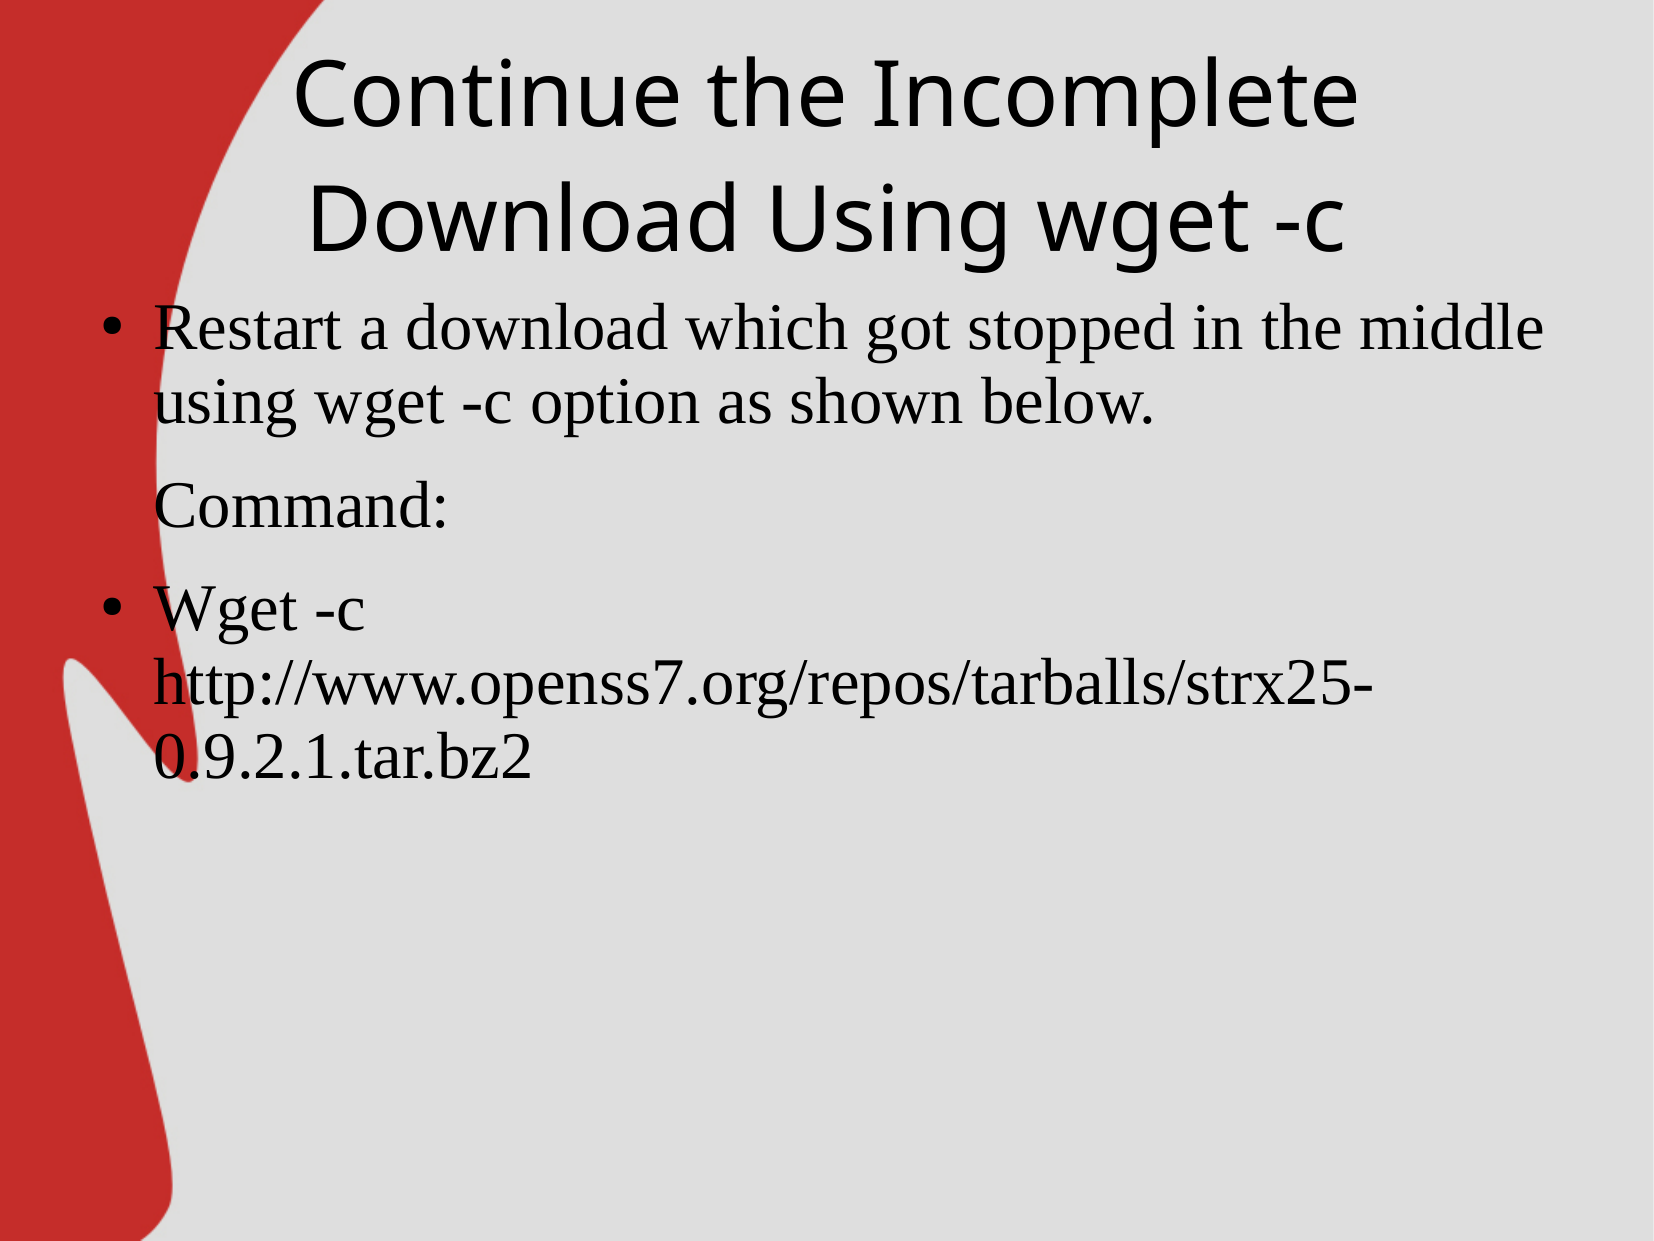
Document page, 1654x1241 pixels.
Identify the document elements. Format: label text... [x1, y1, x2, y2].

picture [0, 0, 1654, 1241]
list Restart a download which got stopped in the middle using wget -c option as shown below. Command: Wget -c http://www.openss7.org/repos/tarballs/strx25-0.9.2.1.tar.bz2 [82, 290, 1571, 1010]
title Continue the Incomplete Download Using wget -c [82, 35, 1571, 271]
